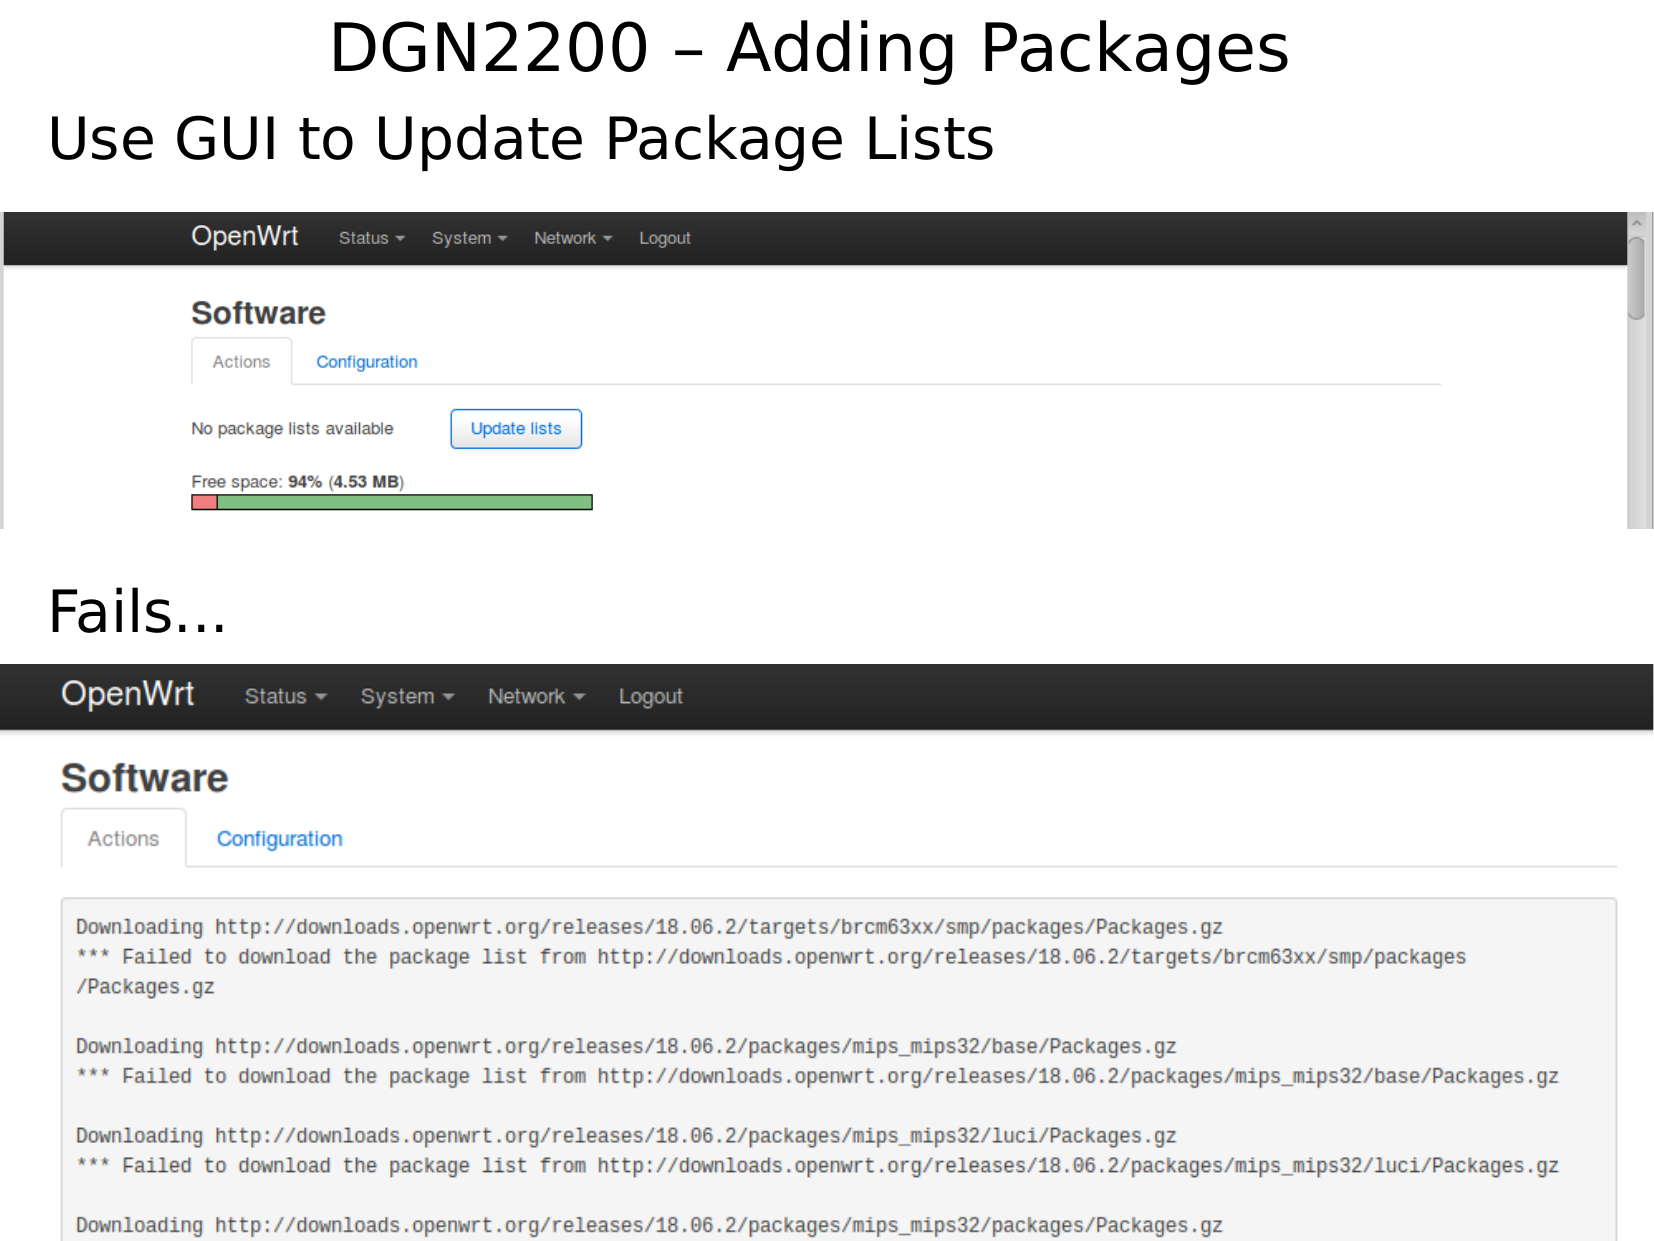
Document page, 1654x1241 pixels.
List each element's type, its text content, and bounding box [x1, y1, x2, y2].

text_box Fails... [47, 562, 1630, 662]
picture [0, 664, 1654, 1241]
text_box Use GUI to Update Package Lists [47, 90, 1630, 189]
title DGN2200 – Adding Packages [0, 0, 1642, 98]
picture [0, 212, 1654, 529]
